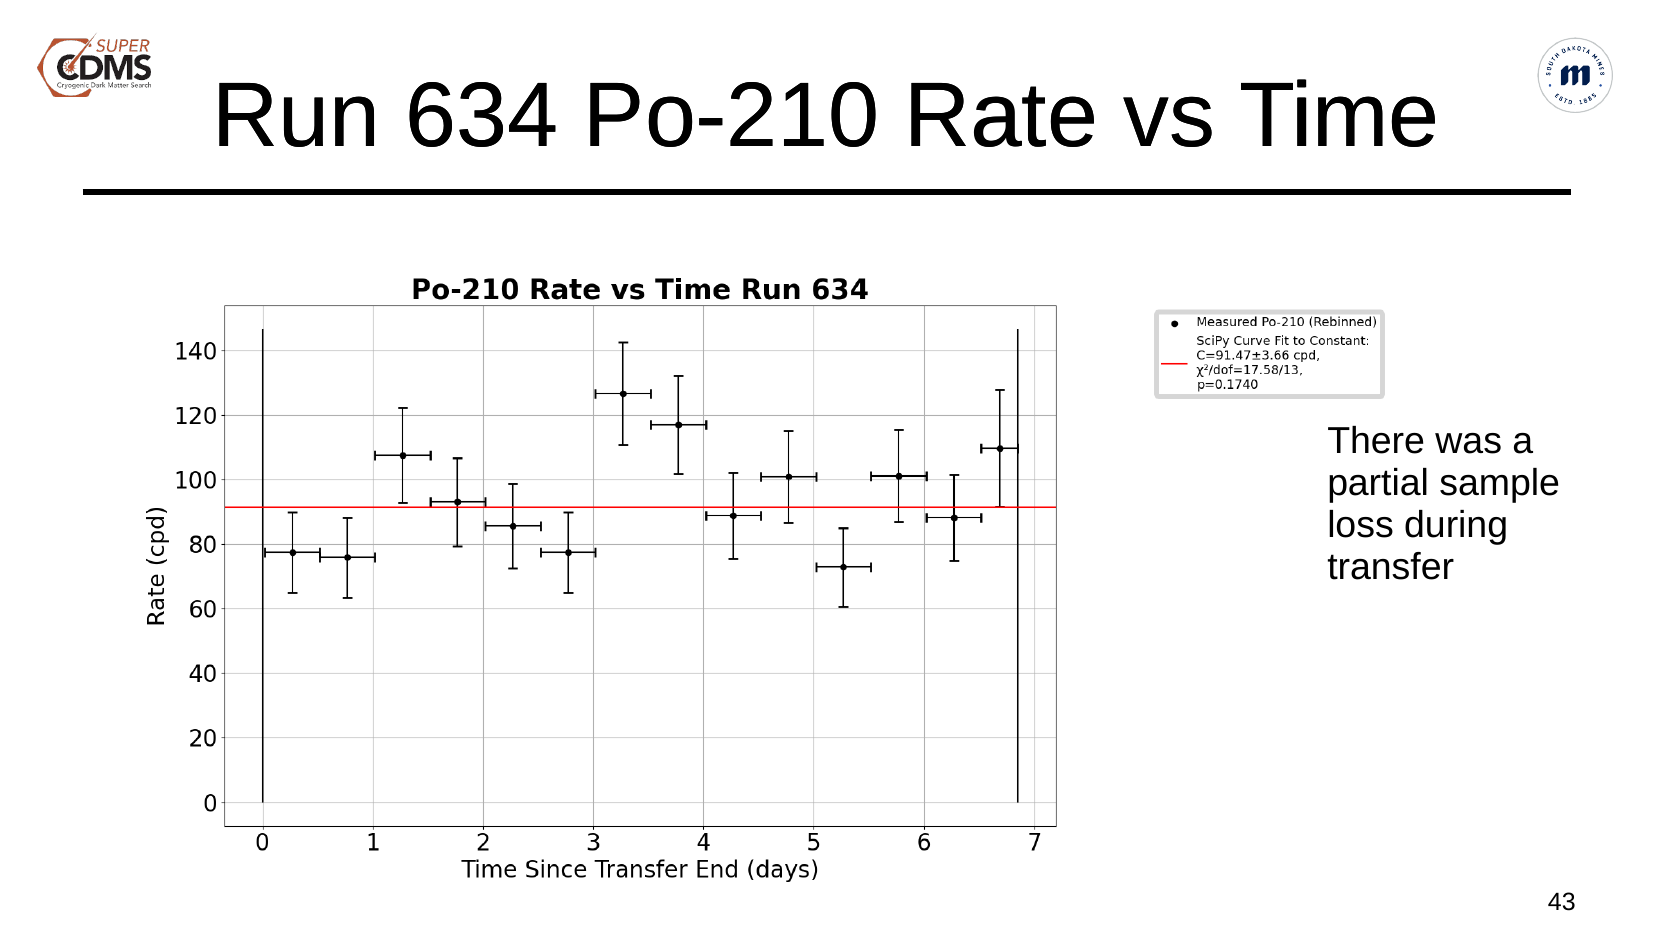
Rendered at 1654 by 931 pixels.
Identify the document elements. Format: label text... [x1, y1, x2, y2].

picture [37, 32, 151, 97]
picture [1571, 37, 1613, 113]
text_box Run 634 Po-210 Rate vs Time [82, 37, 1571, 193]
picture [58, 224, 1388, 901]
text_box There was a partial sample loss during transfer [1312, 412, 1613, 901]
